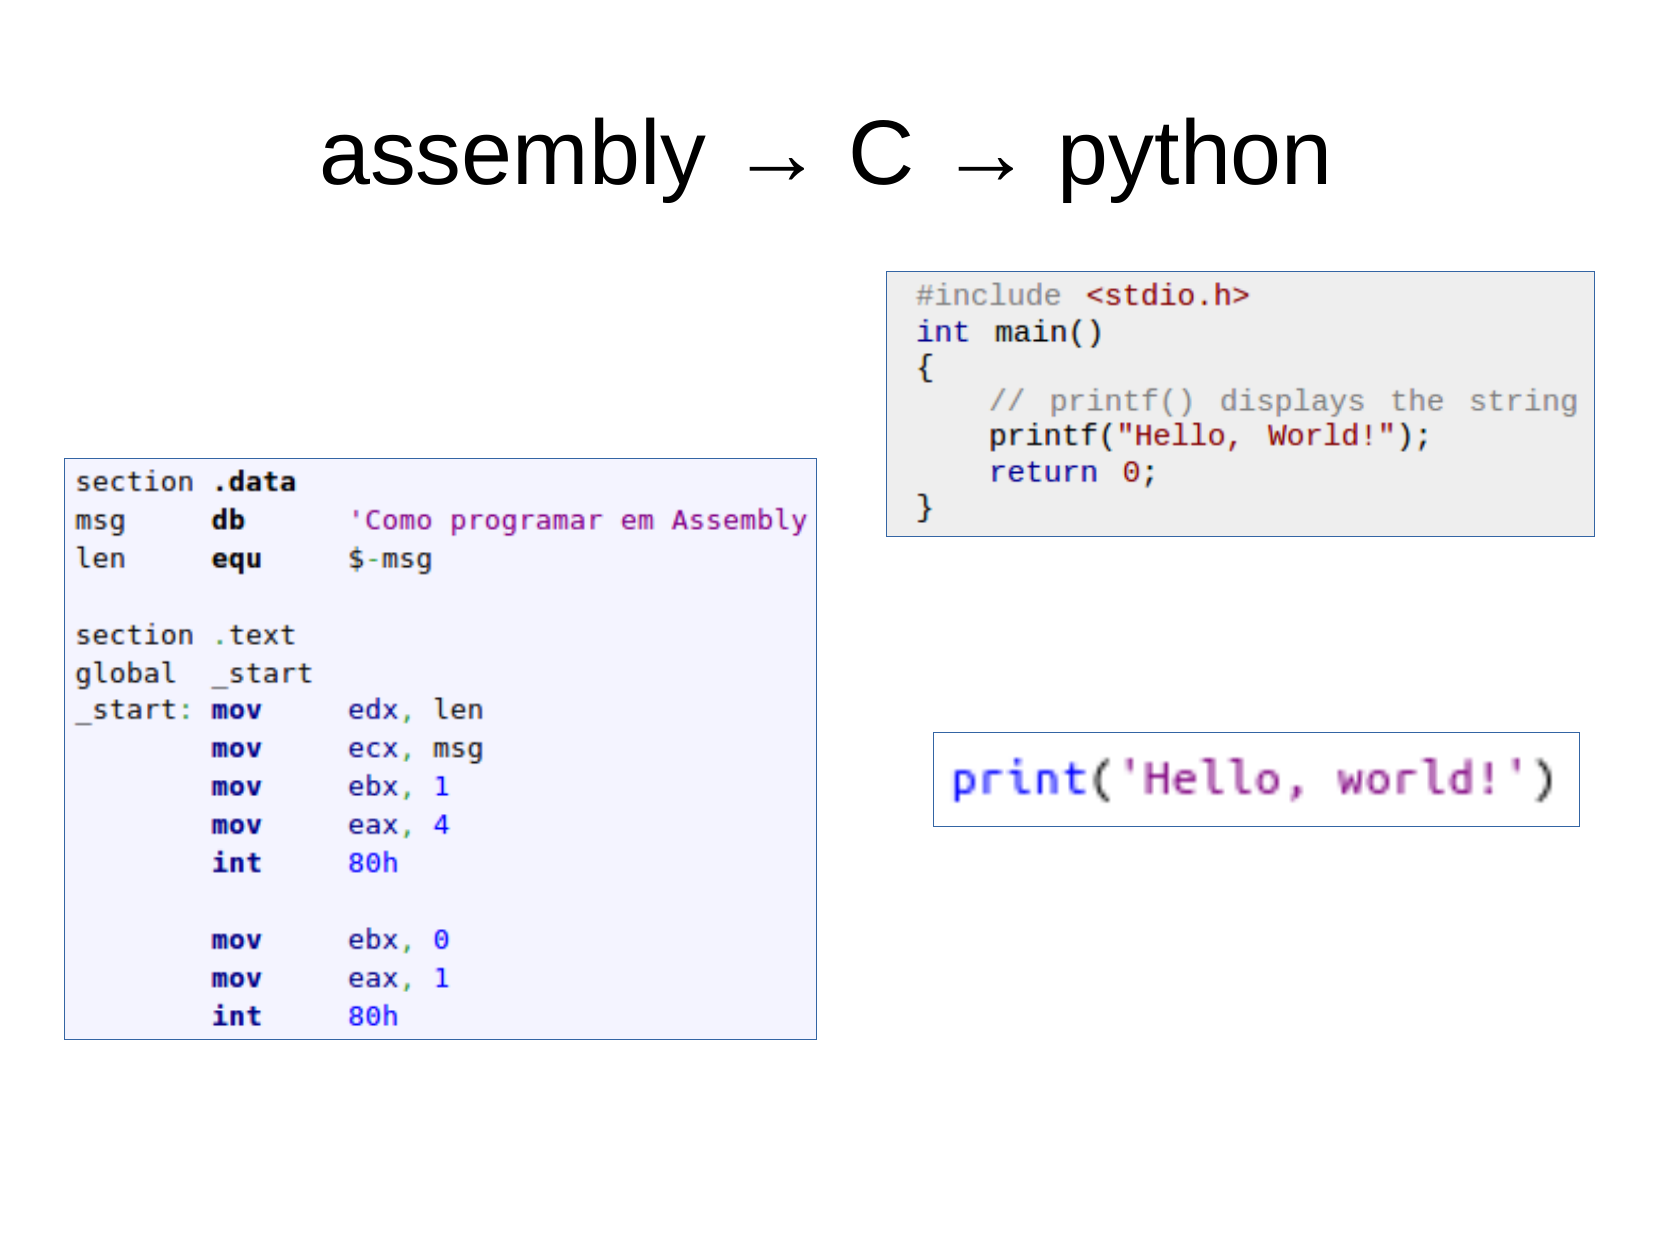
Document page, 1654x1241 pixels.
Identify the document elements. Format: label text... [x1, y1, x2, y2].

picture [886, 271, 1595, 537]
title assembly → C → python [82, 49, 1571, 257]
picture [933, 732, 1580, 827]
picture [64, 458, 817, 1040]
